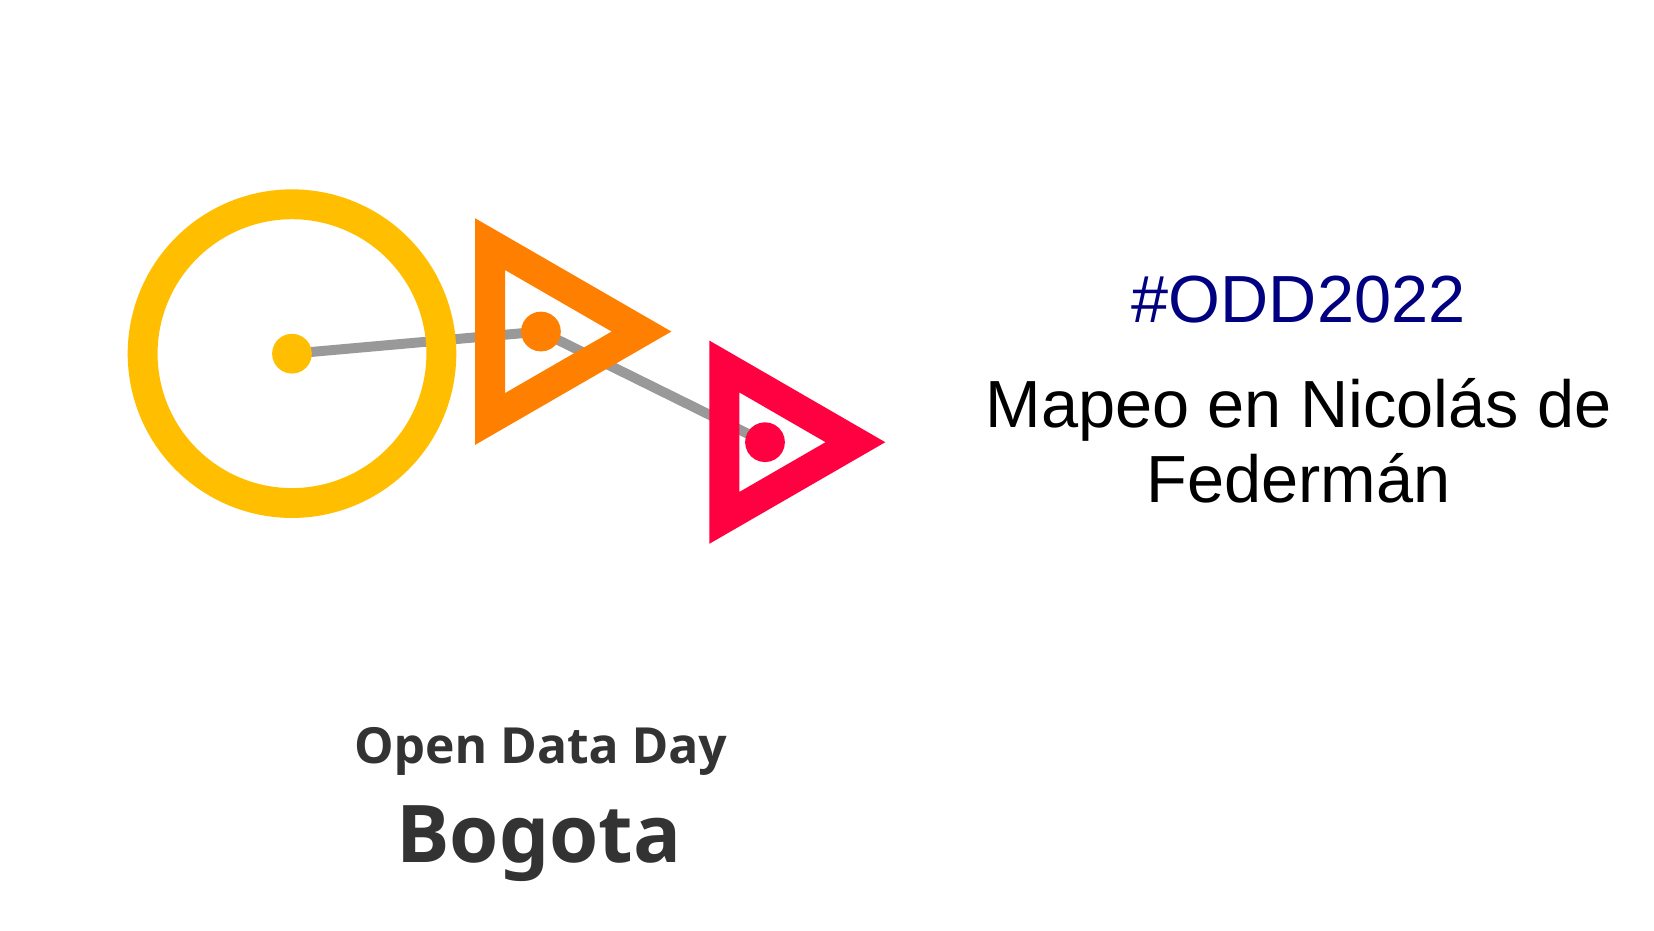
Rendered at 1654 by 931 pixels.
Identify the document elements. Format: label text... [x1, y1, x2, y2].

list #ODD2022 Mapeo en Nicolás de Federmán [900, 262, 1627, 713]
picture [0, 13, 1141, 915]
